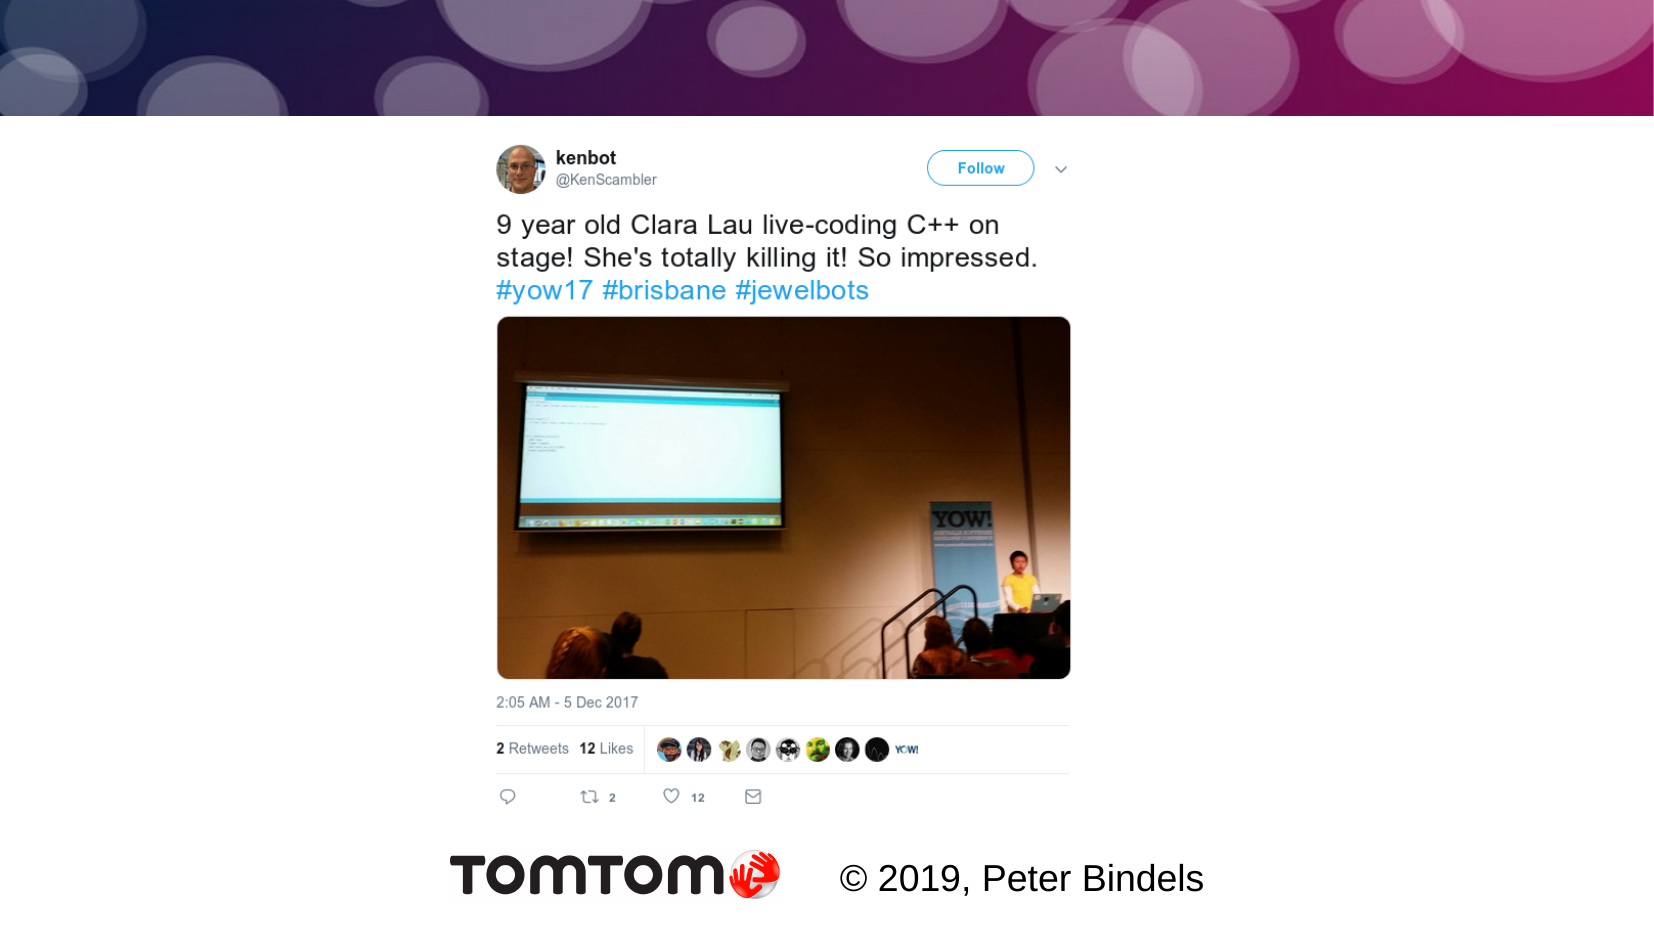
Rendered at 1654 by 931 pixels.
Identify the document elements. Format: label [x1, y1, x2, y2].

picture [450, 847, 784, 906]
picture [480, 135, 1081, 826]
picture [0, 0, 1654, 116]
